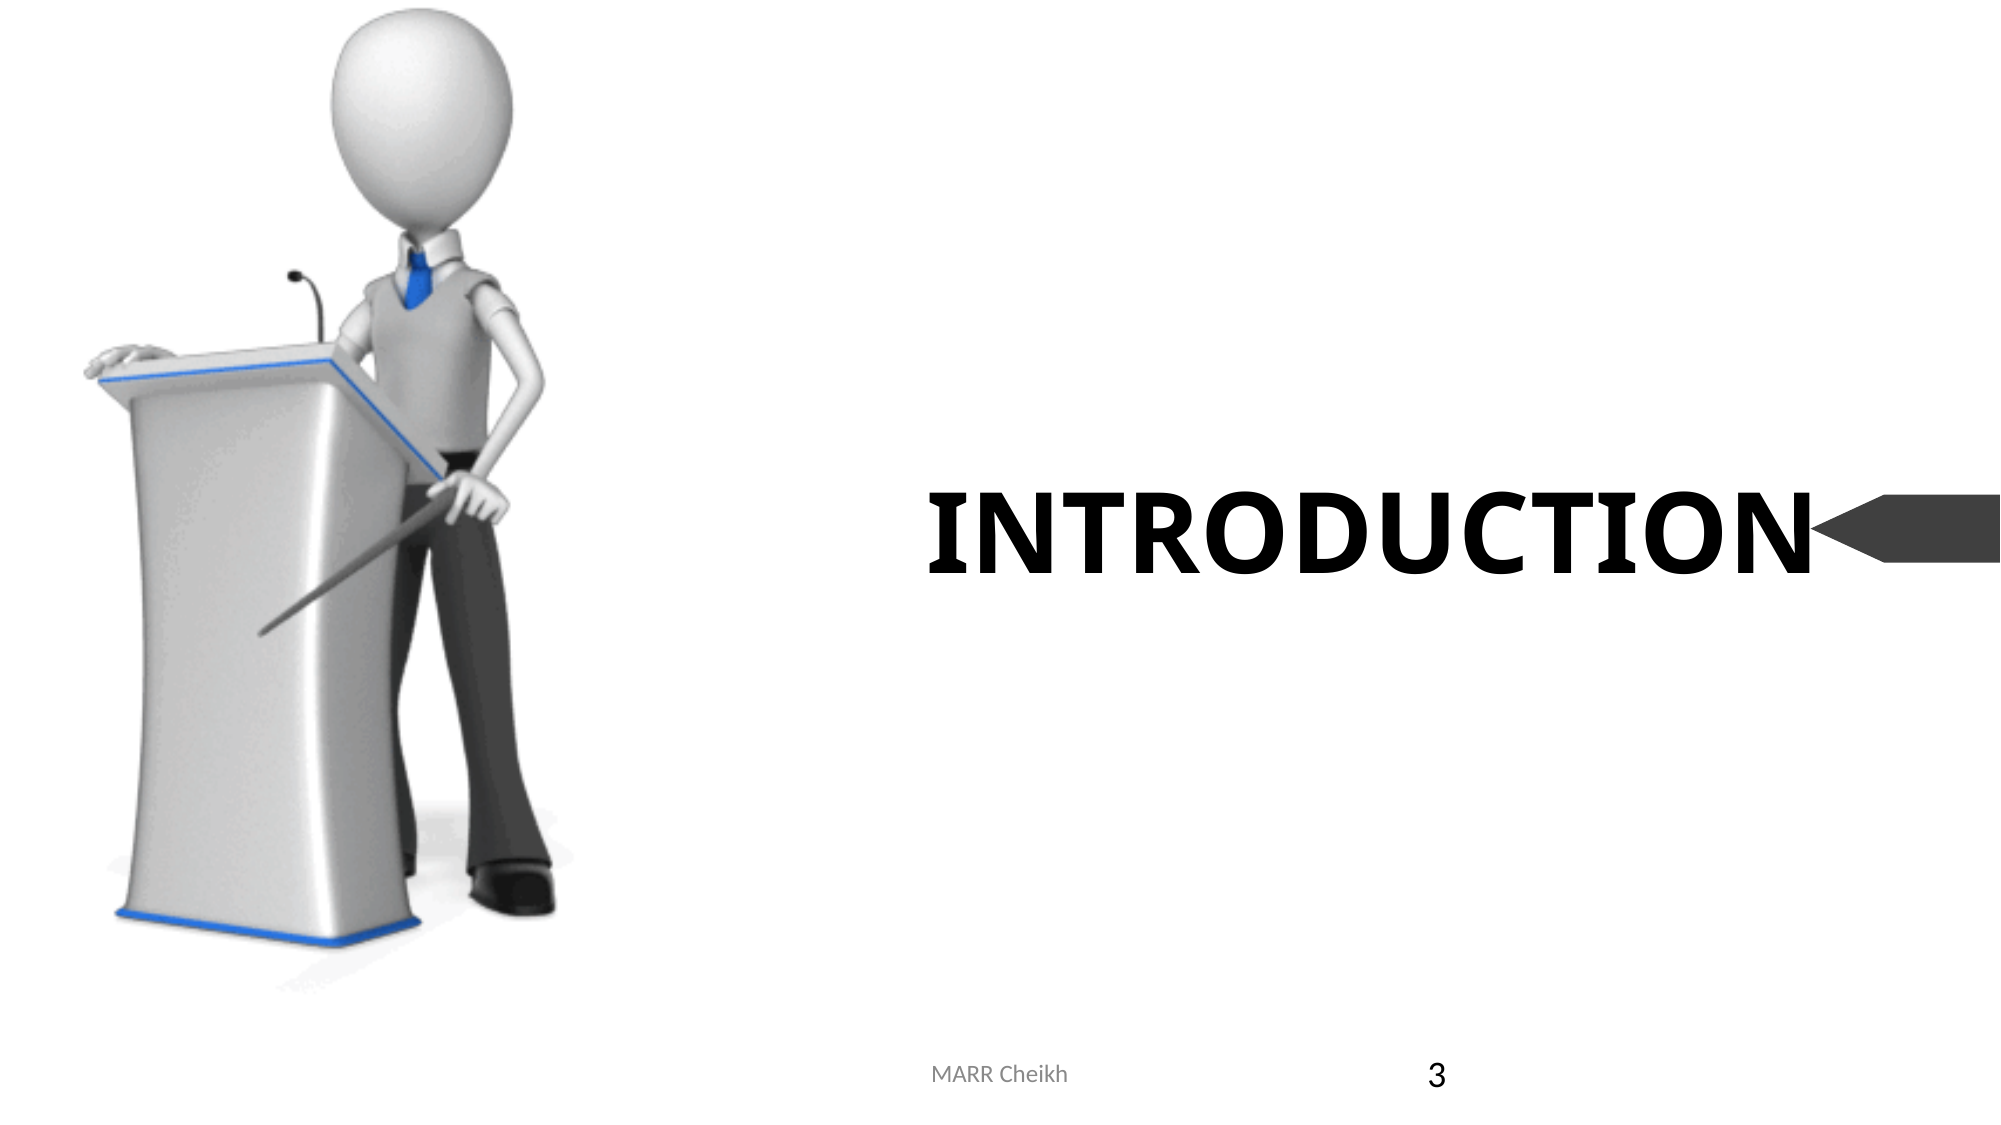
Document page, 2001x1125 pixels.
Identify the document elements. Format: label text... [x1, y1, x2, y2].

text_box [1810, 494, 2000, 563]
text_box INTRODUCTION [855, 331, 1892, 726]
text_box MARR Cheikh [662, 1042, 1338, 1103]
text_box [1412, 1042, 1863, 1103]
picture [0, 0, 1172, 1125]
